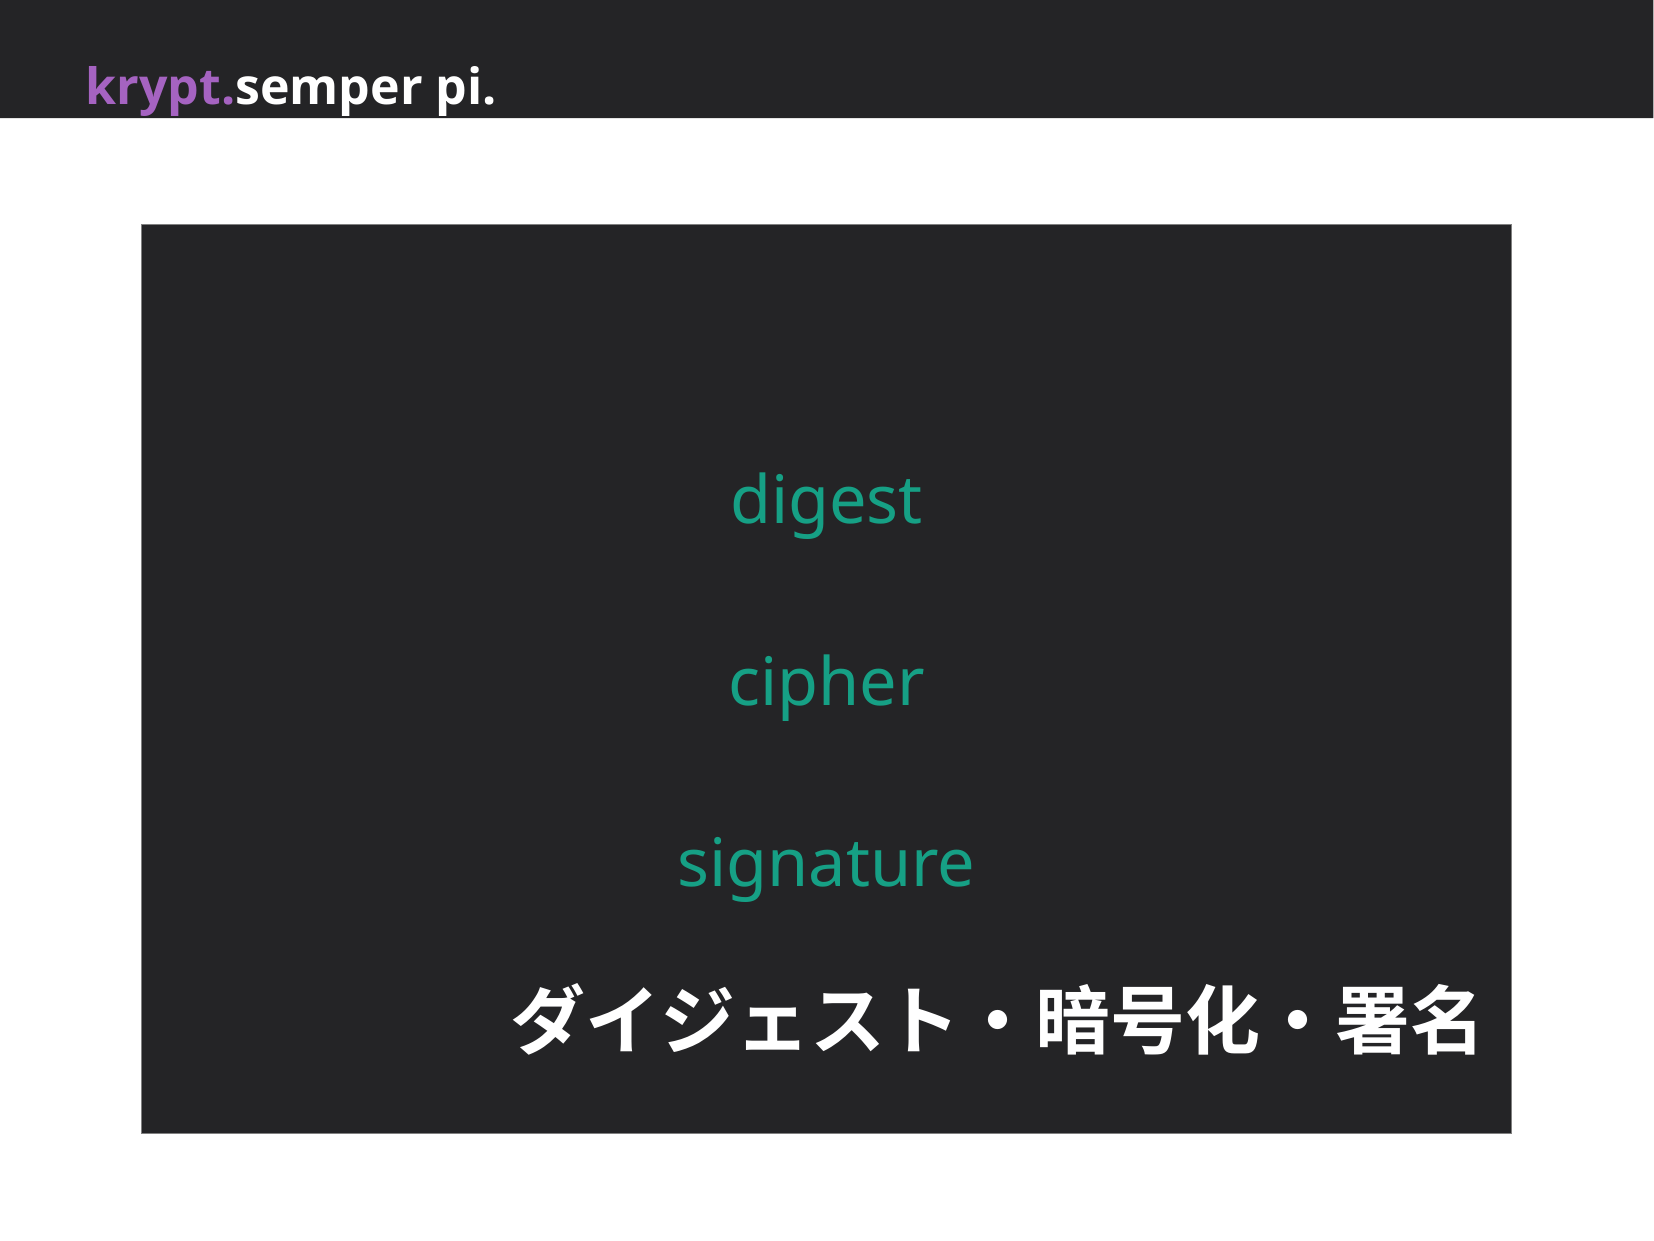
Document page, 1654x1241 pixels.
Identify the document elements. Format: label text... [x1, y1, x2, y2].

text_box [0, 0, 1654, 119]
text_box ダイジェスト・暗号化・署名 [153, 909, 1501, 1123]
text_box krypt.semper pi. [70, 43, 544, 119]
text_box digest cipher signature [141, 224, 1512, 1134]
